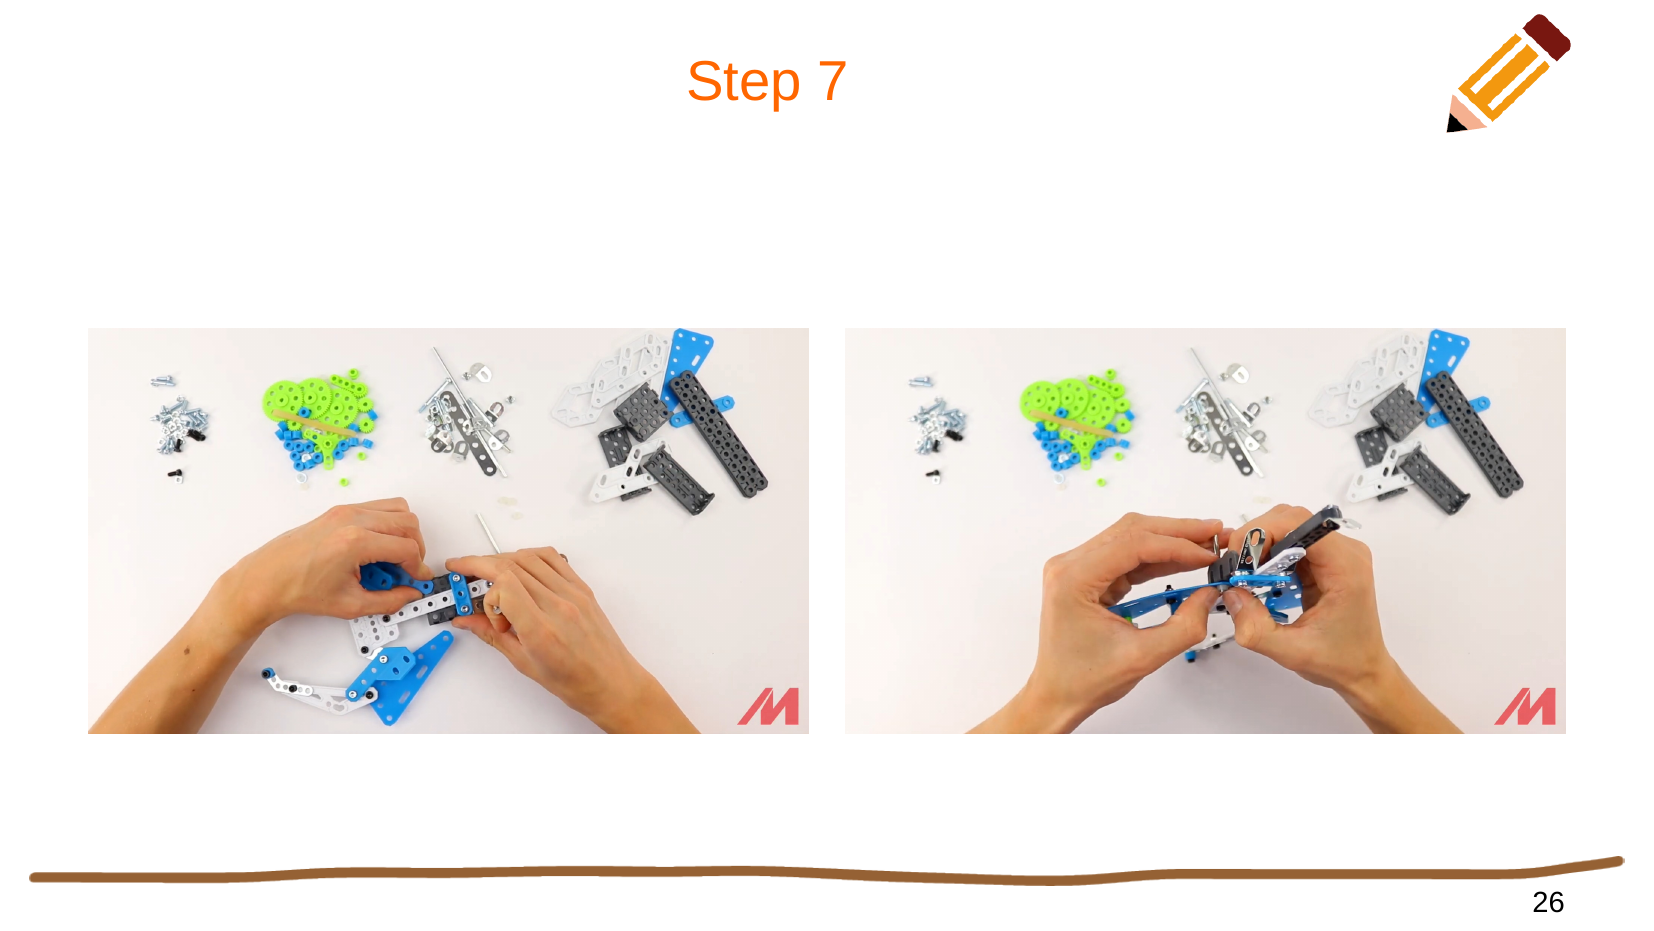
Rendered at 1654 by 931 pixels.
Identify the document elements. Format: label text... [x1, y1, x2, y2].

picture [1446, 14, 1571, 133]
picture [29, 856, 1625, 886]
picture [88, 328, 809, 735]
title Step 7 [88, 29, 1447, 133]
picture [845, 328, 1566, 735]
